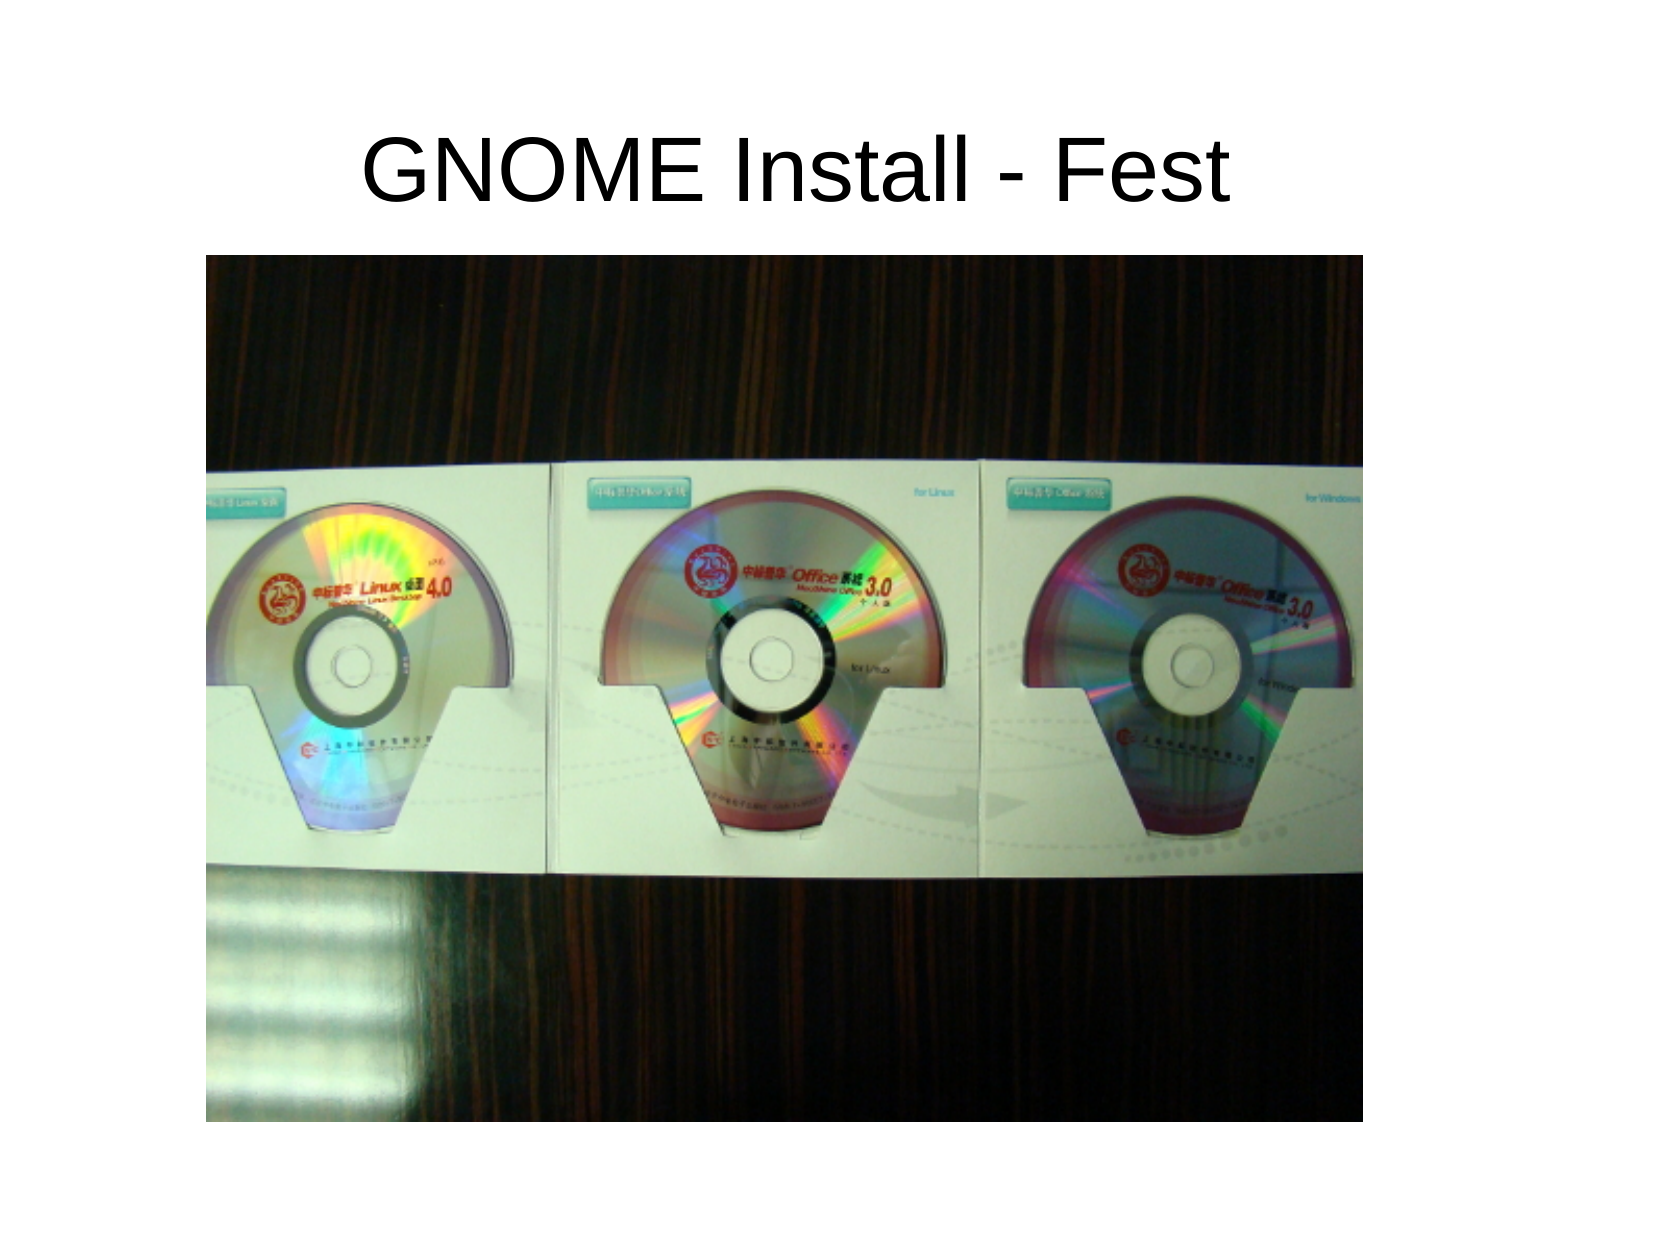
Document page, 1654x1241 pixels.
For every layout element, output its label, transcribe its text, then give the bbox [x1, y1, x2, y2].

picture [206, 255, 1363, 1123]
title GNOME Install - Fest [60, 118, 1533, 222]
